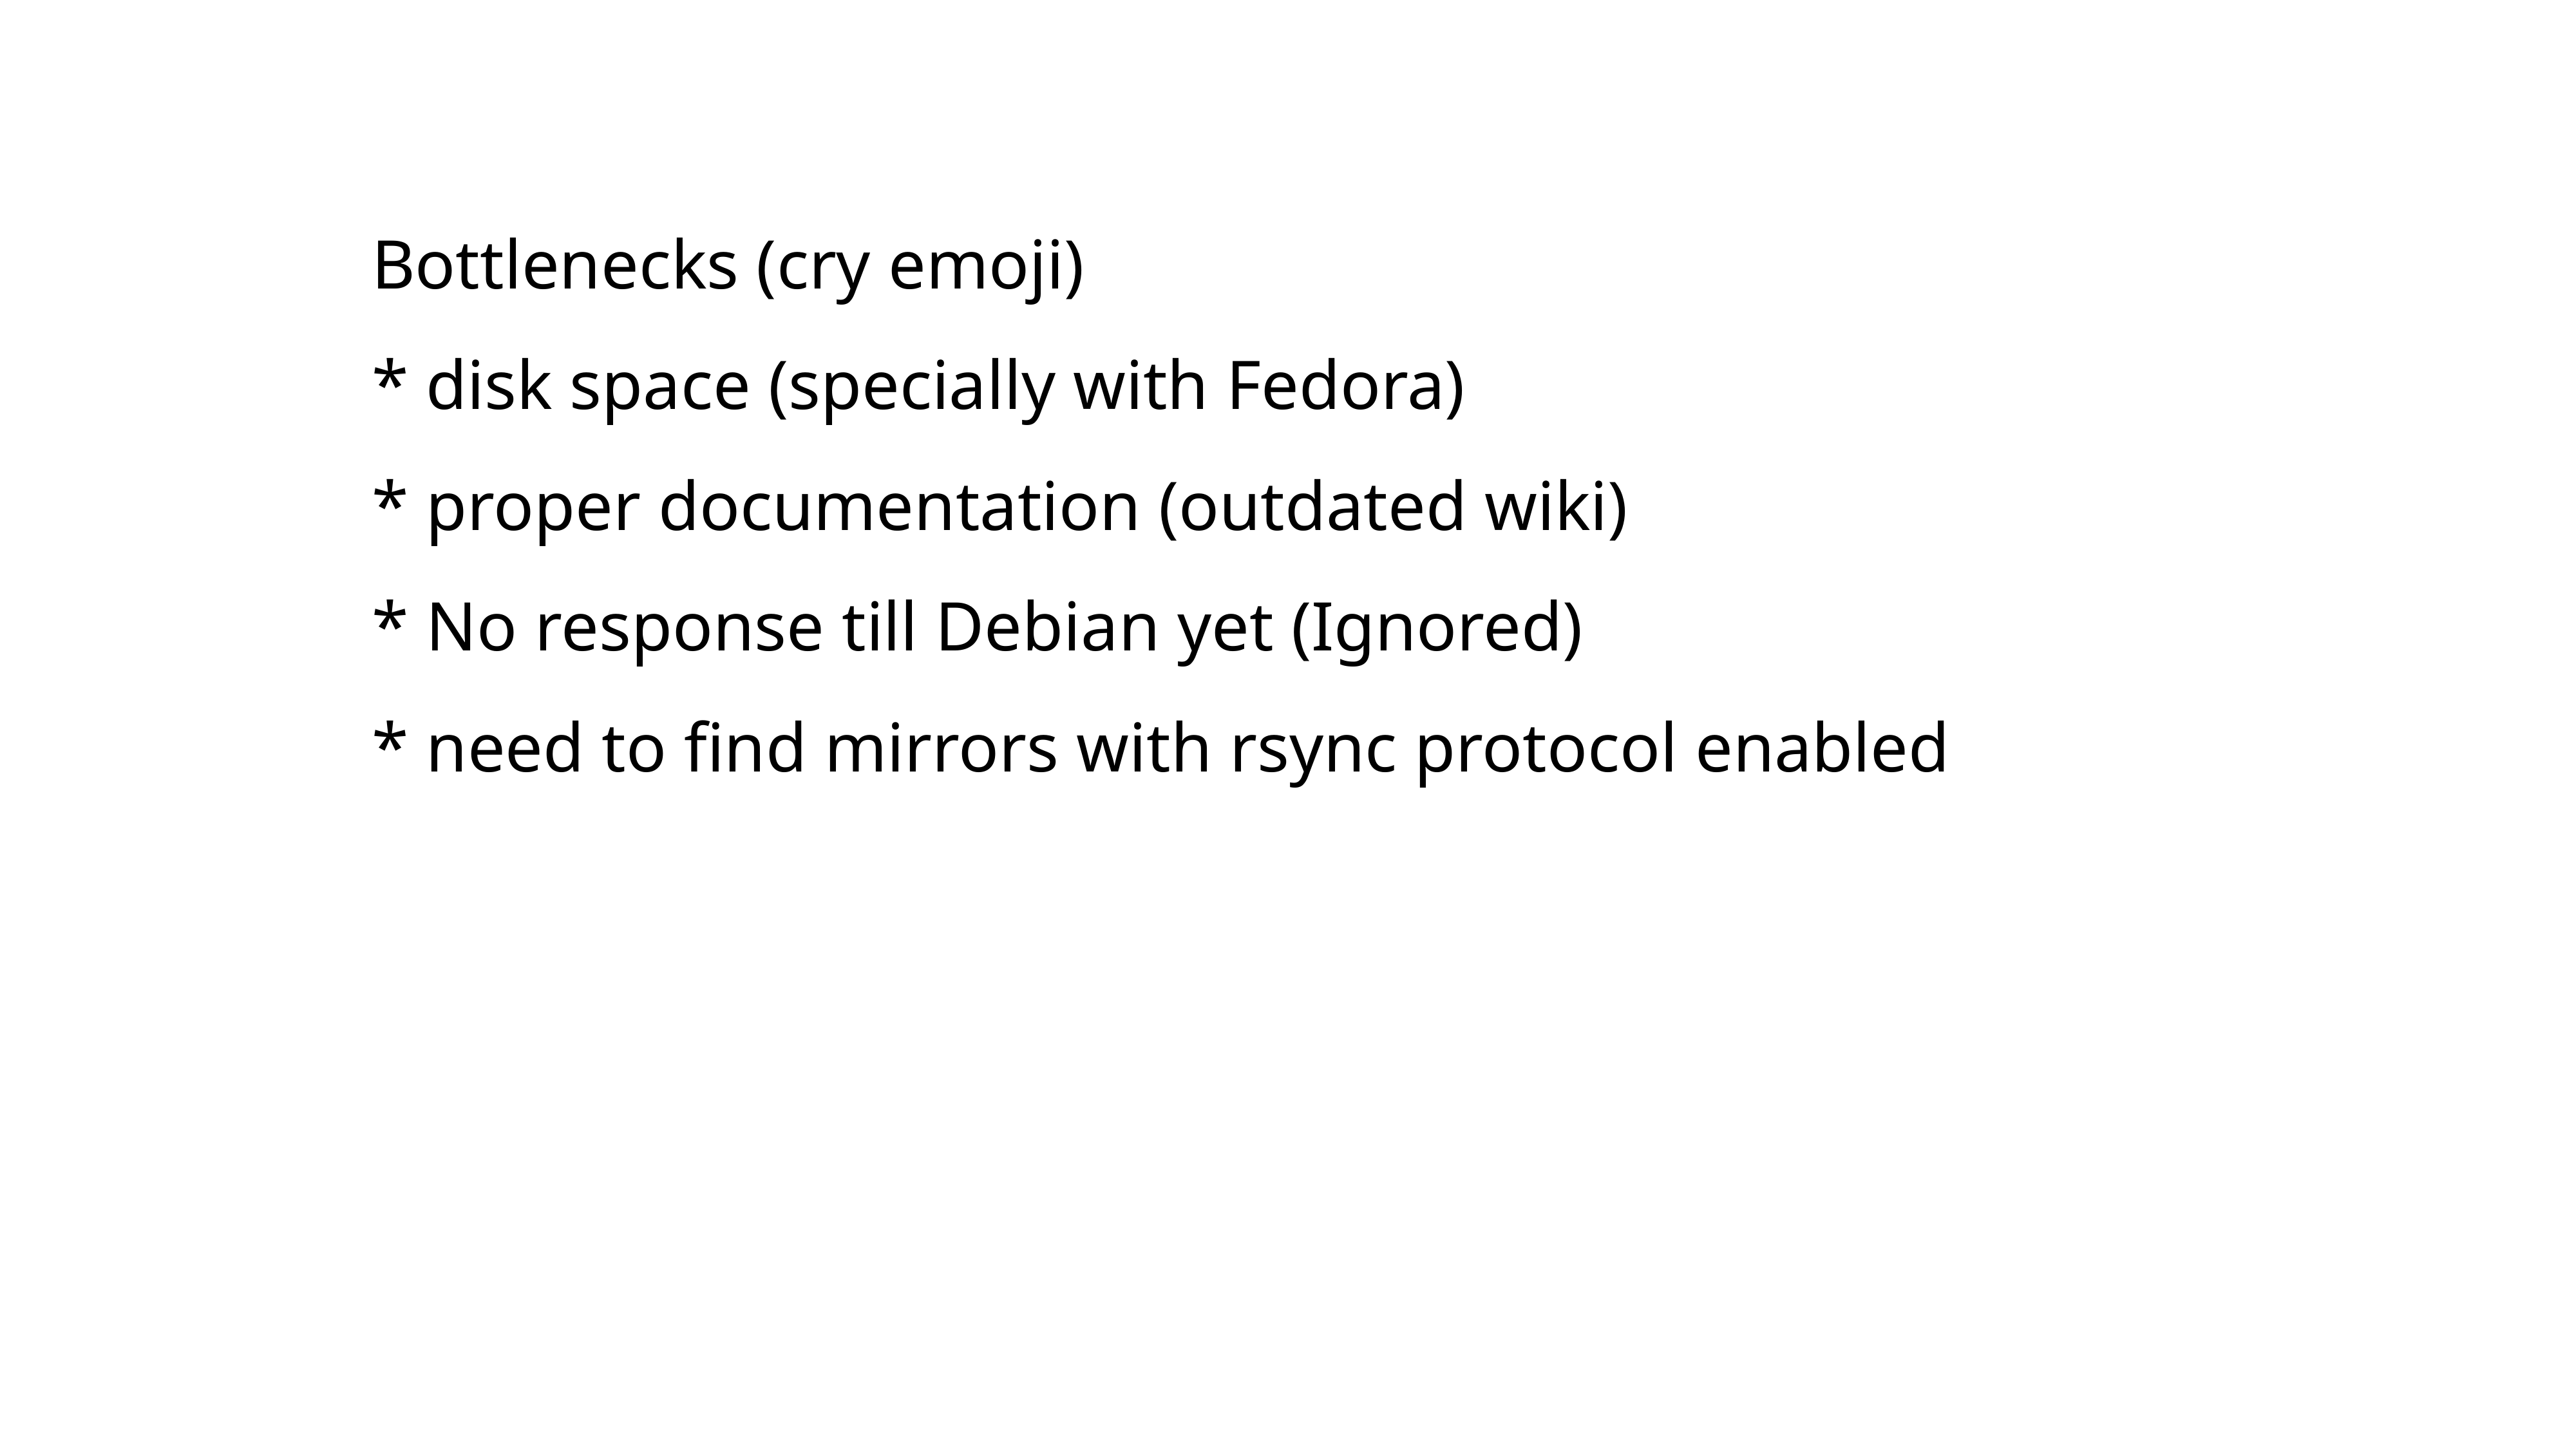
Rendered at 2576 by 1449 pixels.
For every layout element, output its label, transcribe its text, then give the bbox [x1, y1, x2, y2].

text_box Bottlenecks (cry emoji) * disk space (specially with Fedora) * proper documentation (outdated wiki) * No response till Debian yet (Ignored) * need to find mirrors with rsync protocol enabled [362, 169, 2343, 837]
